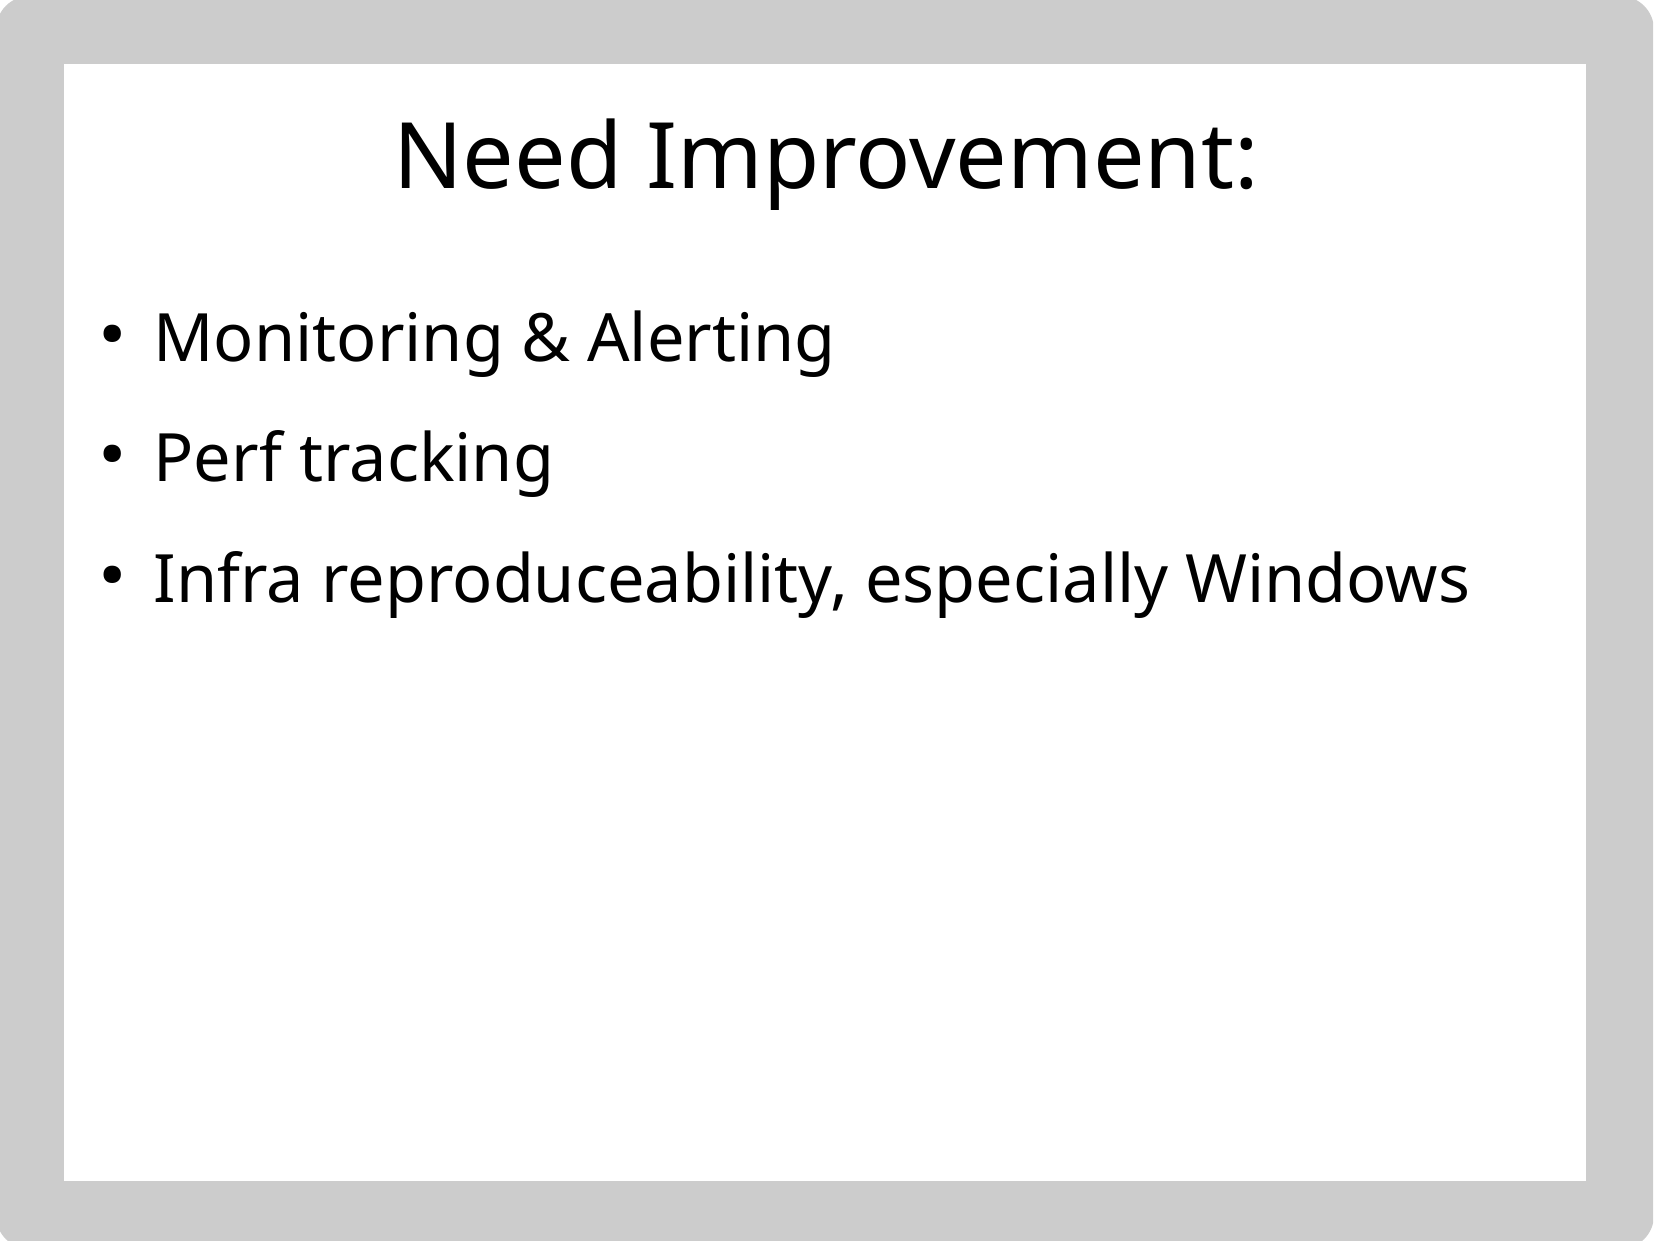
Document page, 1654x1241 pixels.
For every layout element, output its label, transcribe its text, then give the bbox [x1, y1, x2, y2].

title Need Improvement: [82, 49, 1571, 257]
list Monitoring & Alerting Perf tracking Infra reproduceability, especially Windows [82, 290, 1571, 1010]
